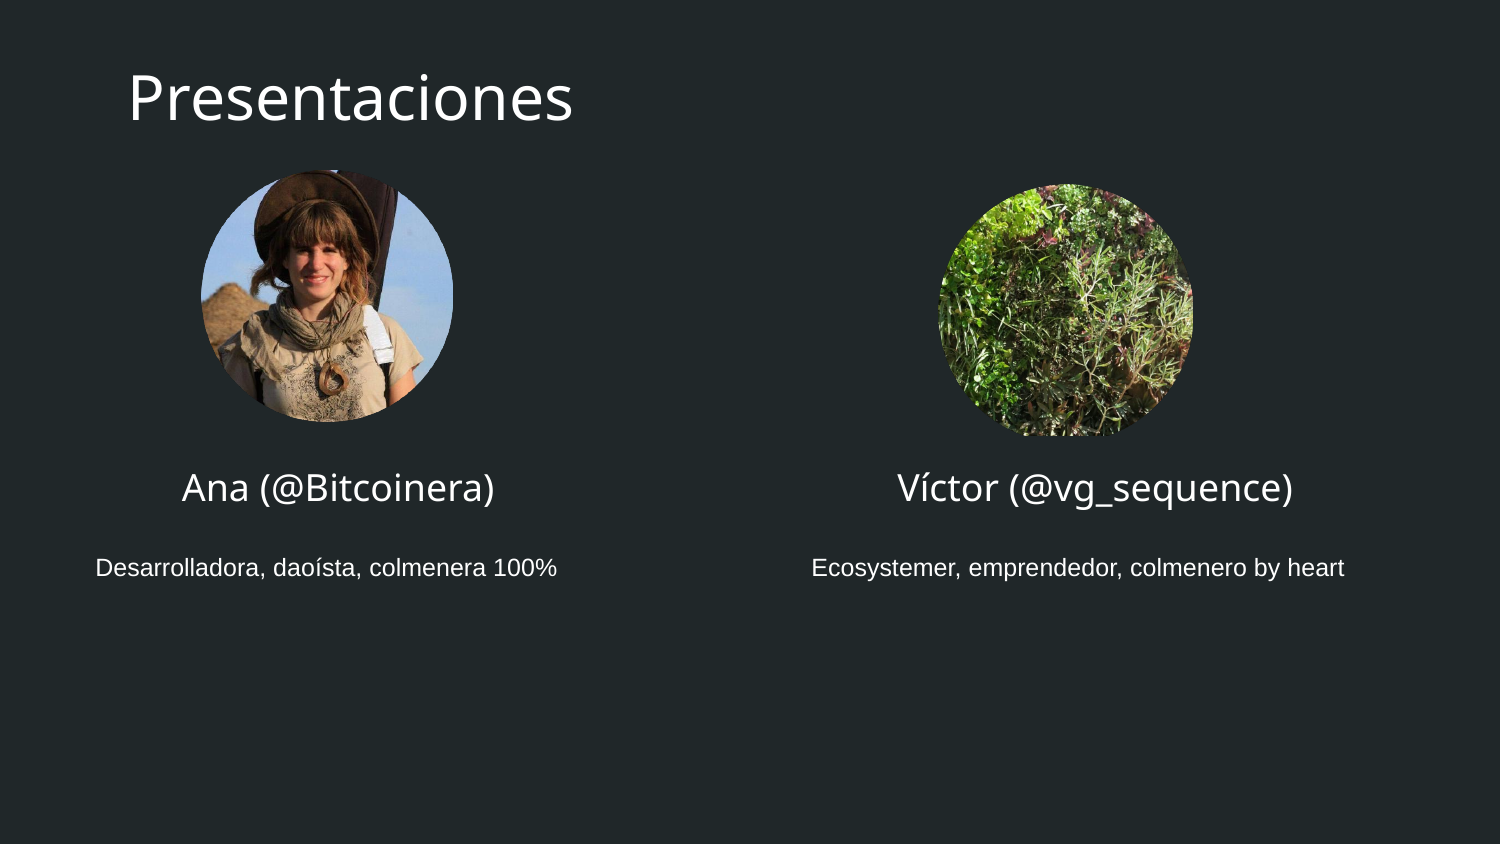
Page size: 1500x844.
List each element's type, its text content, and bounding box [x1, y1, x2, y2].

text_box Víctor (@vg_sequence) [882, 449, 1404, 552]
picture [201, 170, 453, 422]
text_box Ana (@Bitcoinera) [166, 449, 689, 552]
picture [938, 184, 1193, 436]
text_box Desarrolladora, daoísta, colmenera 100% [51, 536, 602, 788]
text_box Presentaciones [112, 42, 1193, 223]
text_box Ecosystemer, emprendedor, colmenero by heart [769, 536, 1388, 734]
